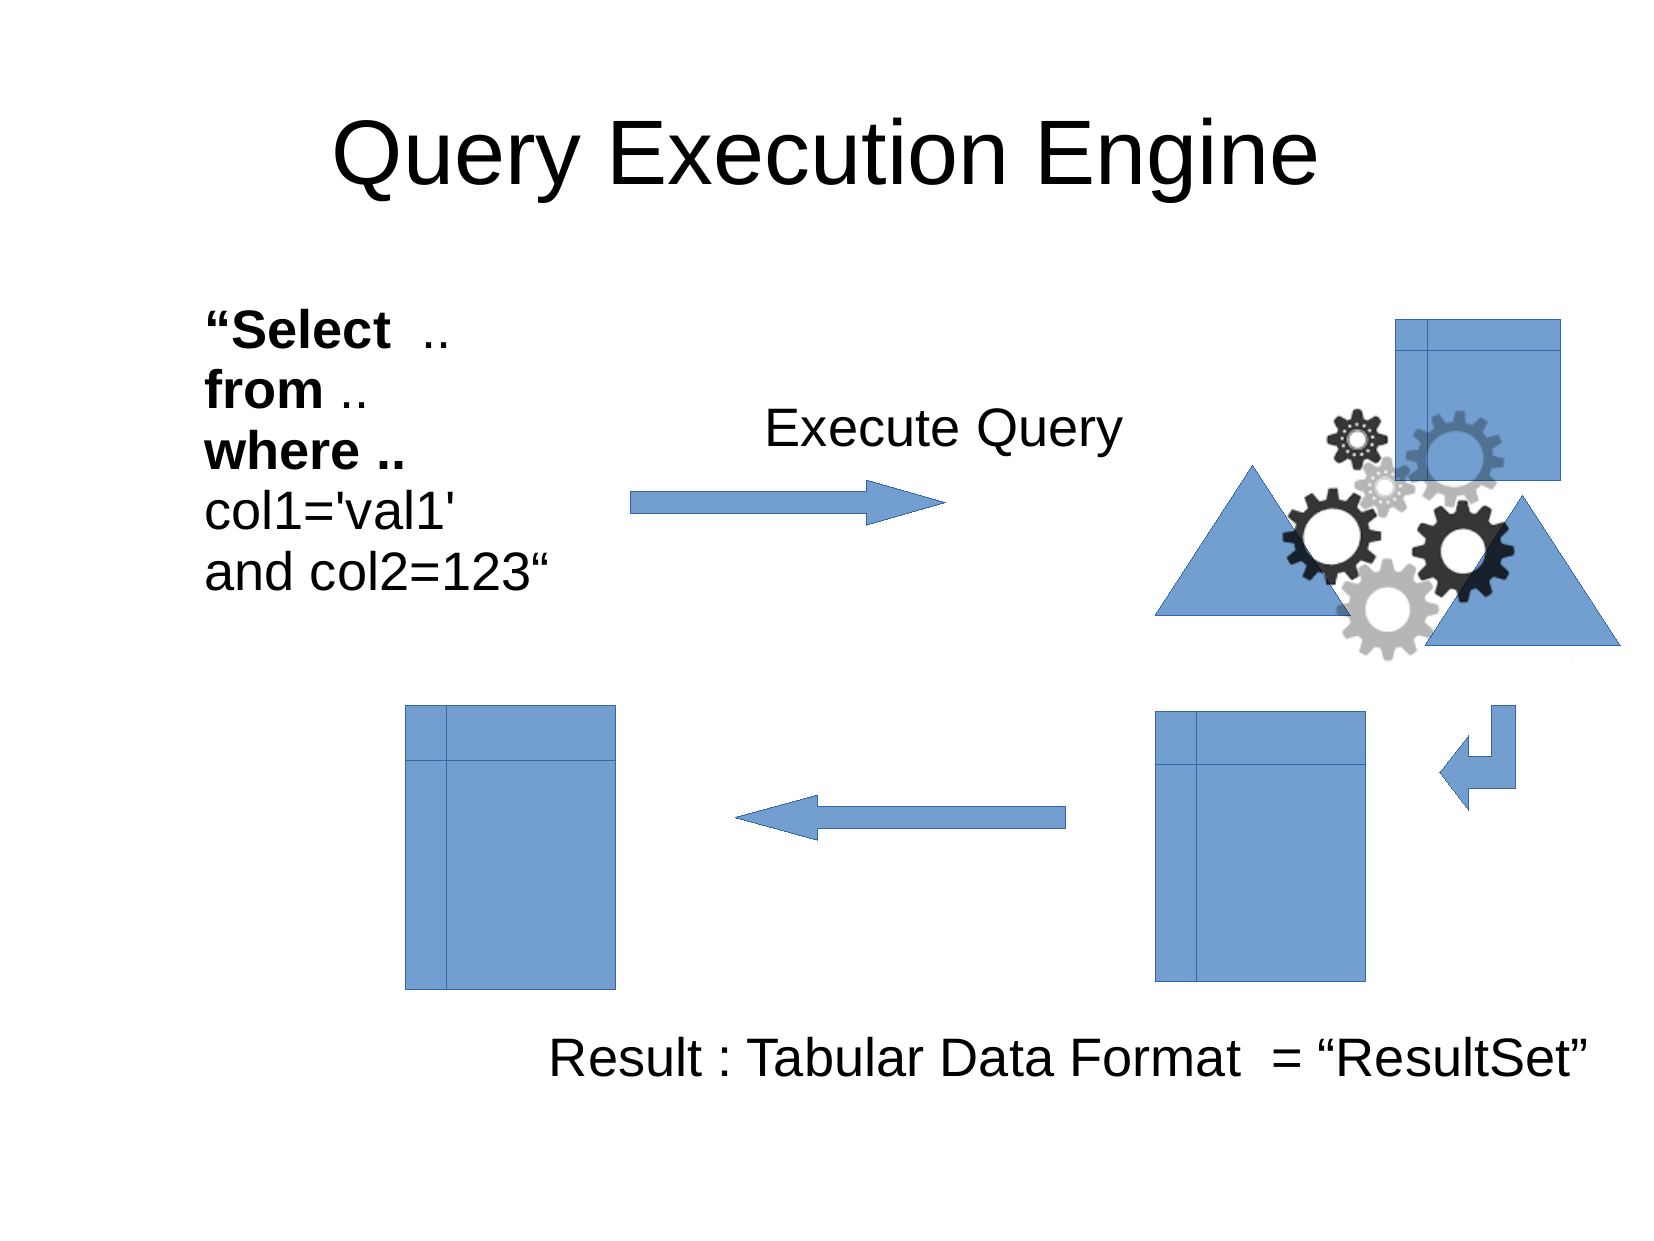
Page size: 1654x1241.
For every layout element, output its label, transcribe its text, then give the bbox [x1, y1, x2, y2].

text_box [1395, 319, 1561, 359]
text_box [1439, 712, 1516, 811]
text_box [1155, 510, 1223, 616]
text_box Execute Query [750, 390, 1139, 466]
text_box [405, 705, 616, 990]
title Query Execution Engine [82, 49, 1571, 257]
text_box [1576, 577, 1621, 646]
text_box “Select .. from .. where .. col1='val1' and col2=123“ [189, 291, 601, 676]
picture [1223, 359, 1576, 712]
text_box [1155, 711, 1366, 982]
text_box Result : Tabular Data Format = “ResultSet” [534, 1020, 1606, 1096]
text_box [735, 795, 1066, 841]
text_box [630, 480, 946, 526]
